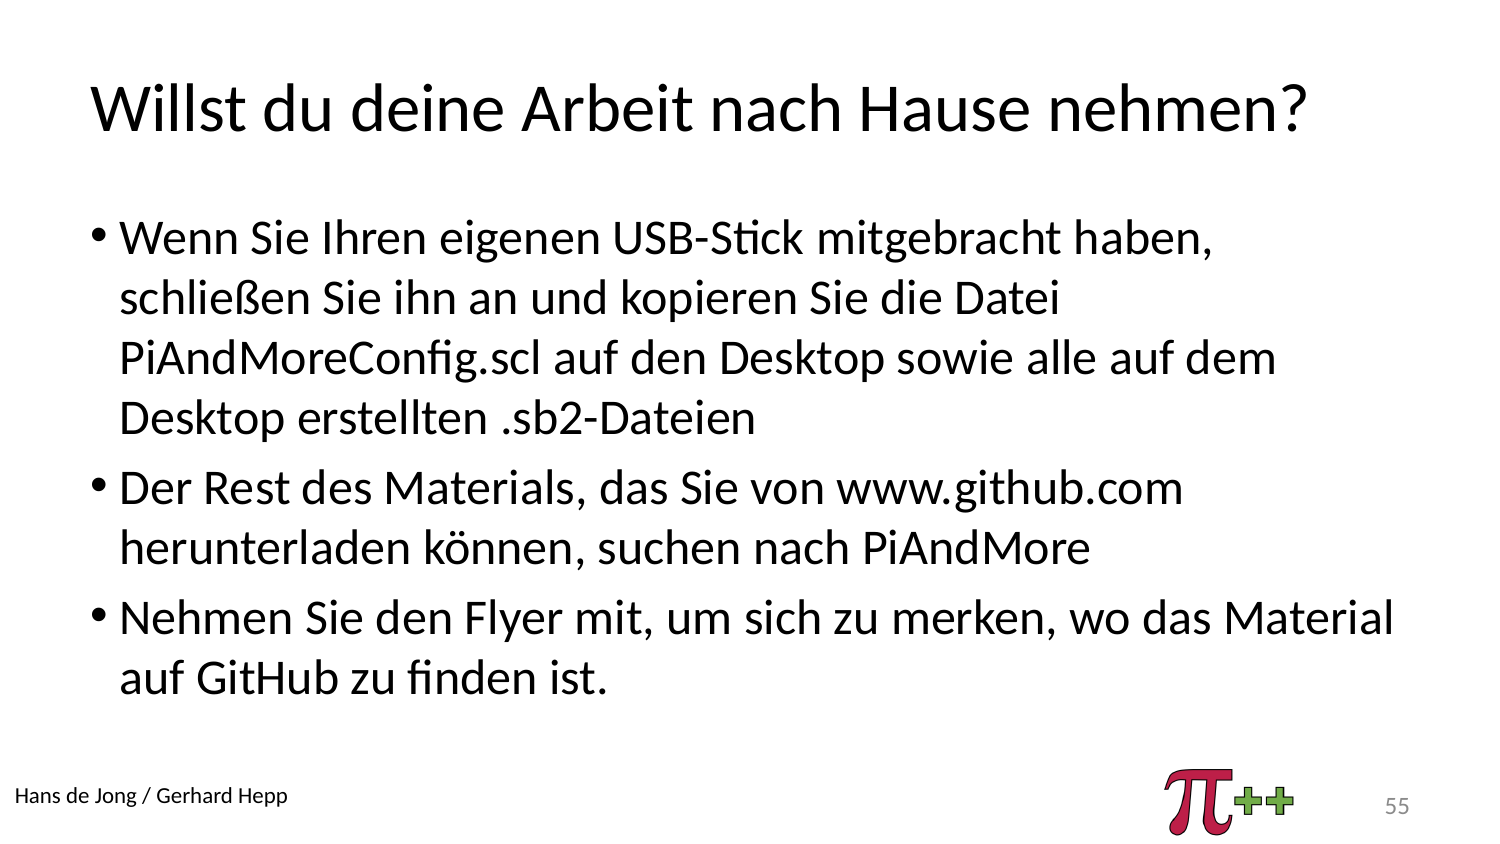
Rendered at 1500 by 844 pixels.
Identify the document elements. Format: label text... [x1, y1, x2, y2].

slide_number <getal> [1340, 782, 1425, 827]
list Wenn Sie Ihren eigenen USB-Stick mitgebracht haben, schließen Sie ihn an und kopieren Sie die Datei PiAndMoreConfig.scl auf den Desktop sowie alle auf dem Desktop erstellten .sb2-Dateien Der Rest des Materials, das Sie von www.github.com herunterladen können, suchen nach PiAndMore Nehmen Sie den Flyer mit, um sich zu merken, wo das Material auf GitHub zu finden ist. [75, 196, 1425, 754]
title Willst du deine Arbeit nach Hause nehmen? [75, 33, 1425, 175]
picture [1163, 768, 1294, 836]
